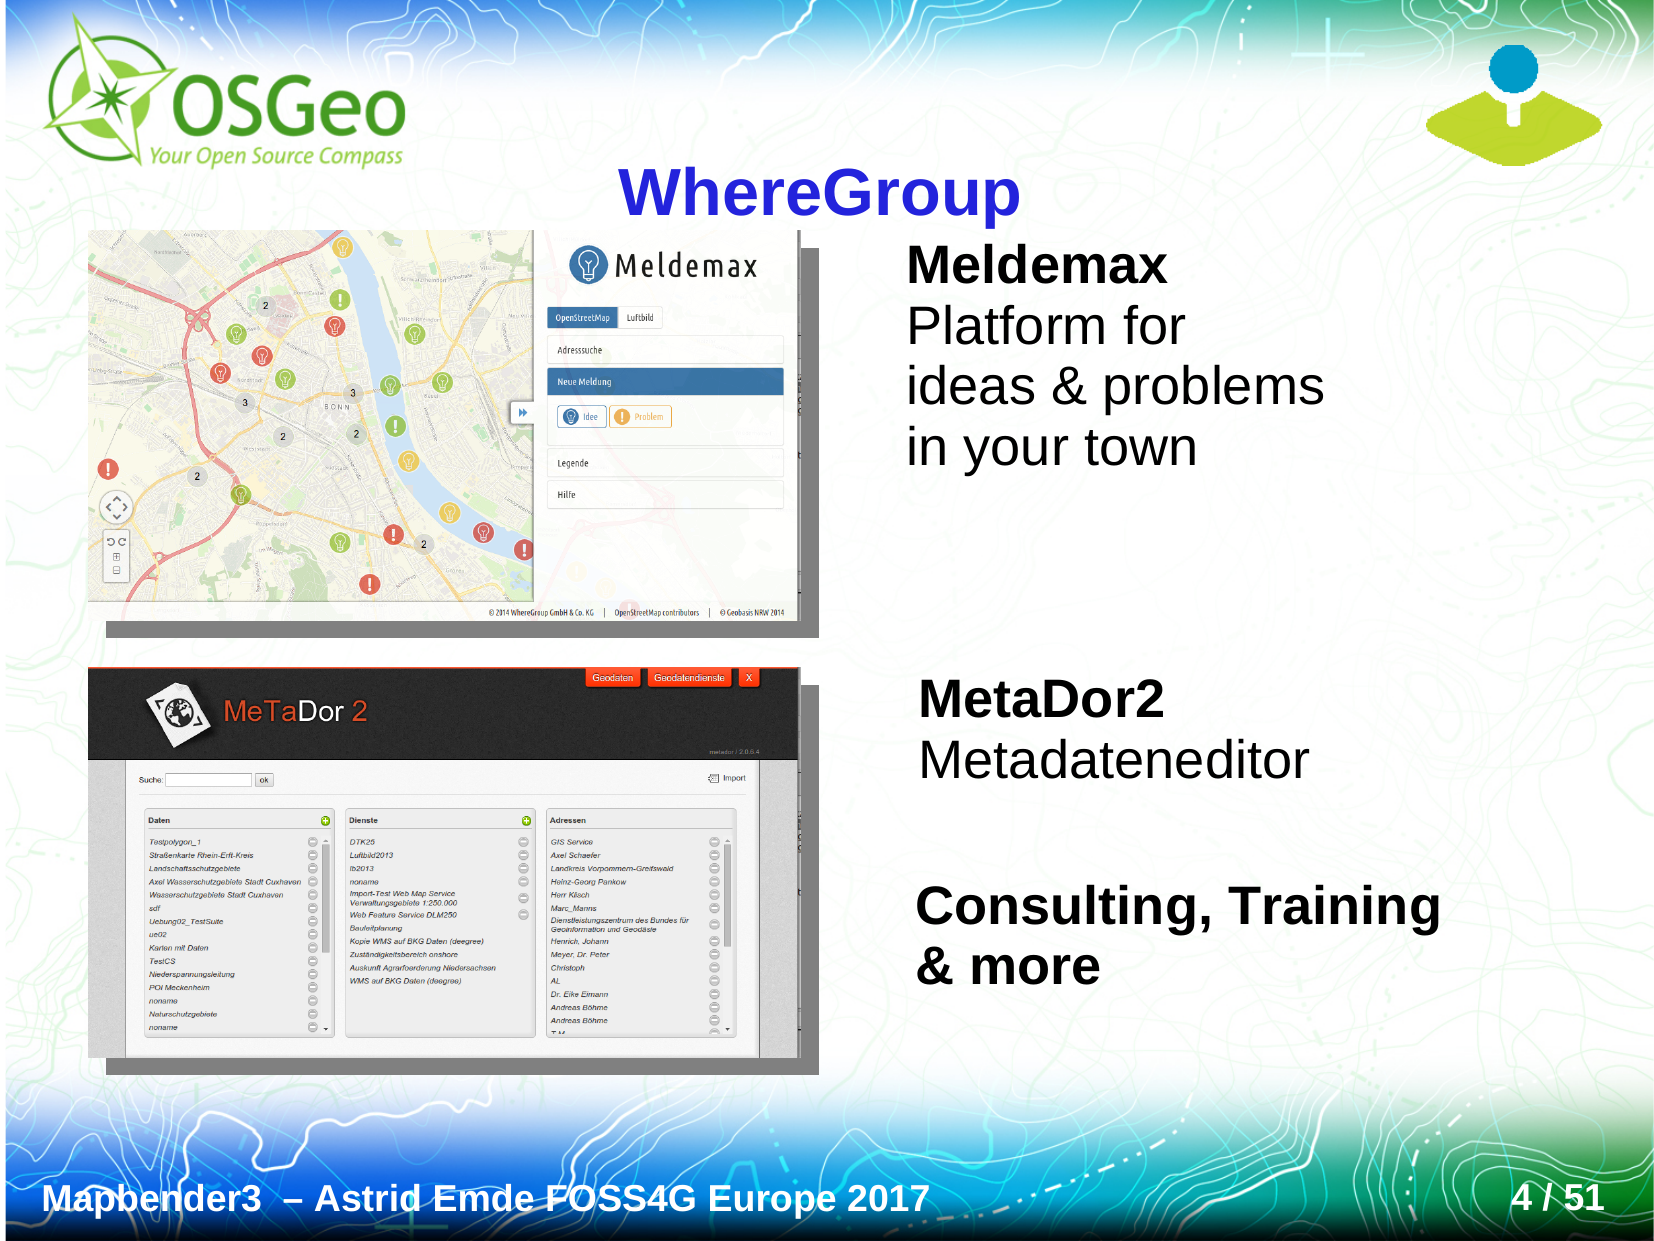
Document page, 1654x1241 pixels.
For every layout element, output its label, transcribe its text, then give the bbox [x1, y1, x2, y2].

title WhereGroup [76, 118, 1565, 266]
picture [5, 0, 1654, 1241]
text_box MetaDor2 Metadateneditor [903, 661, 1326, 814]
text_box Meldemax Platform for ideas & problems in your town [891, 227, 1497, 582]
text_box Consulting, Training & more [900, 868, 1592, 1024]
